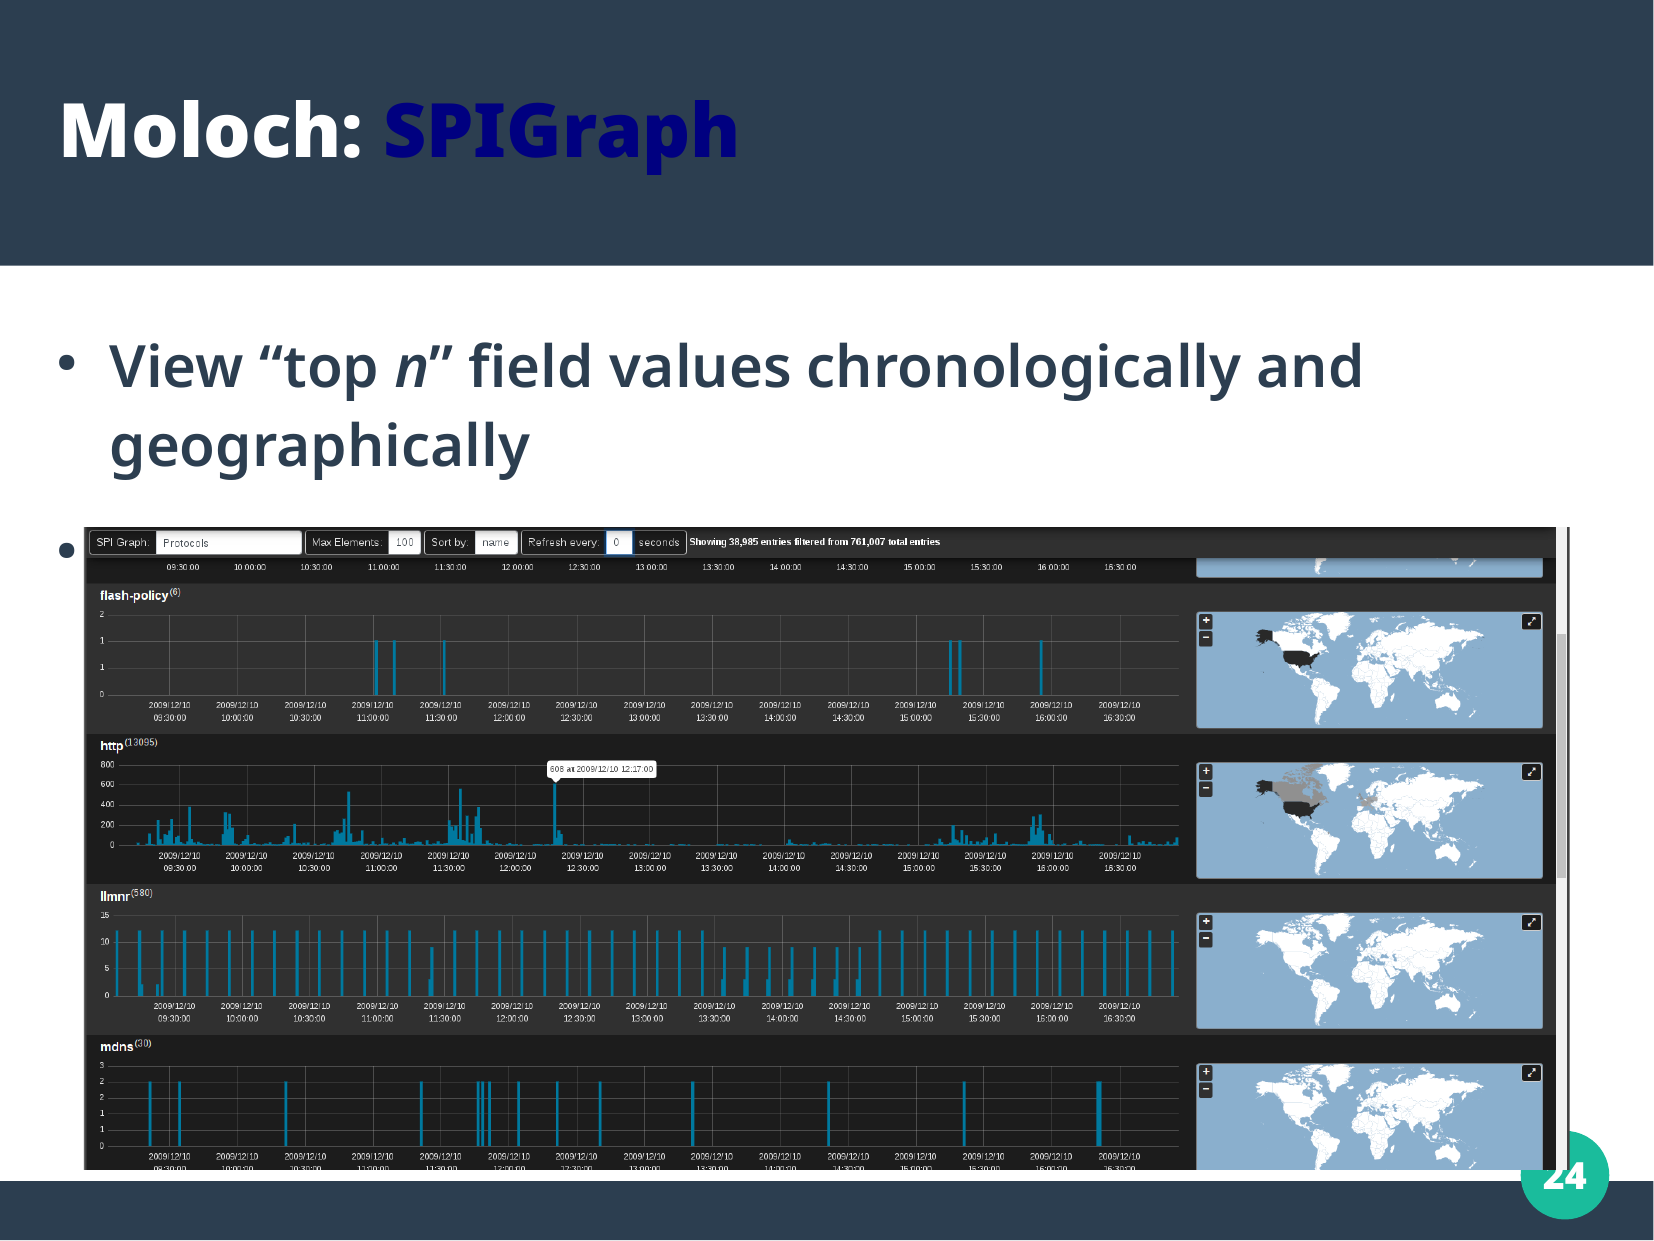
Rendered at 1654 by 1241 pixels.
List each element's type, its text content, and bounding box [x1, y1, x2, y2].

list View “top n” field values chronologically and geographically Identify trends and patterns in network traffic [38, 324, 1615, 1152]
title Moloch: SPIGraph [59, 49, 1595, 207]
picture [83, 527, 1570, 1170]
